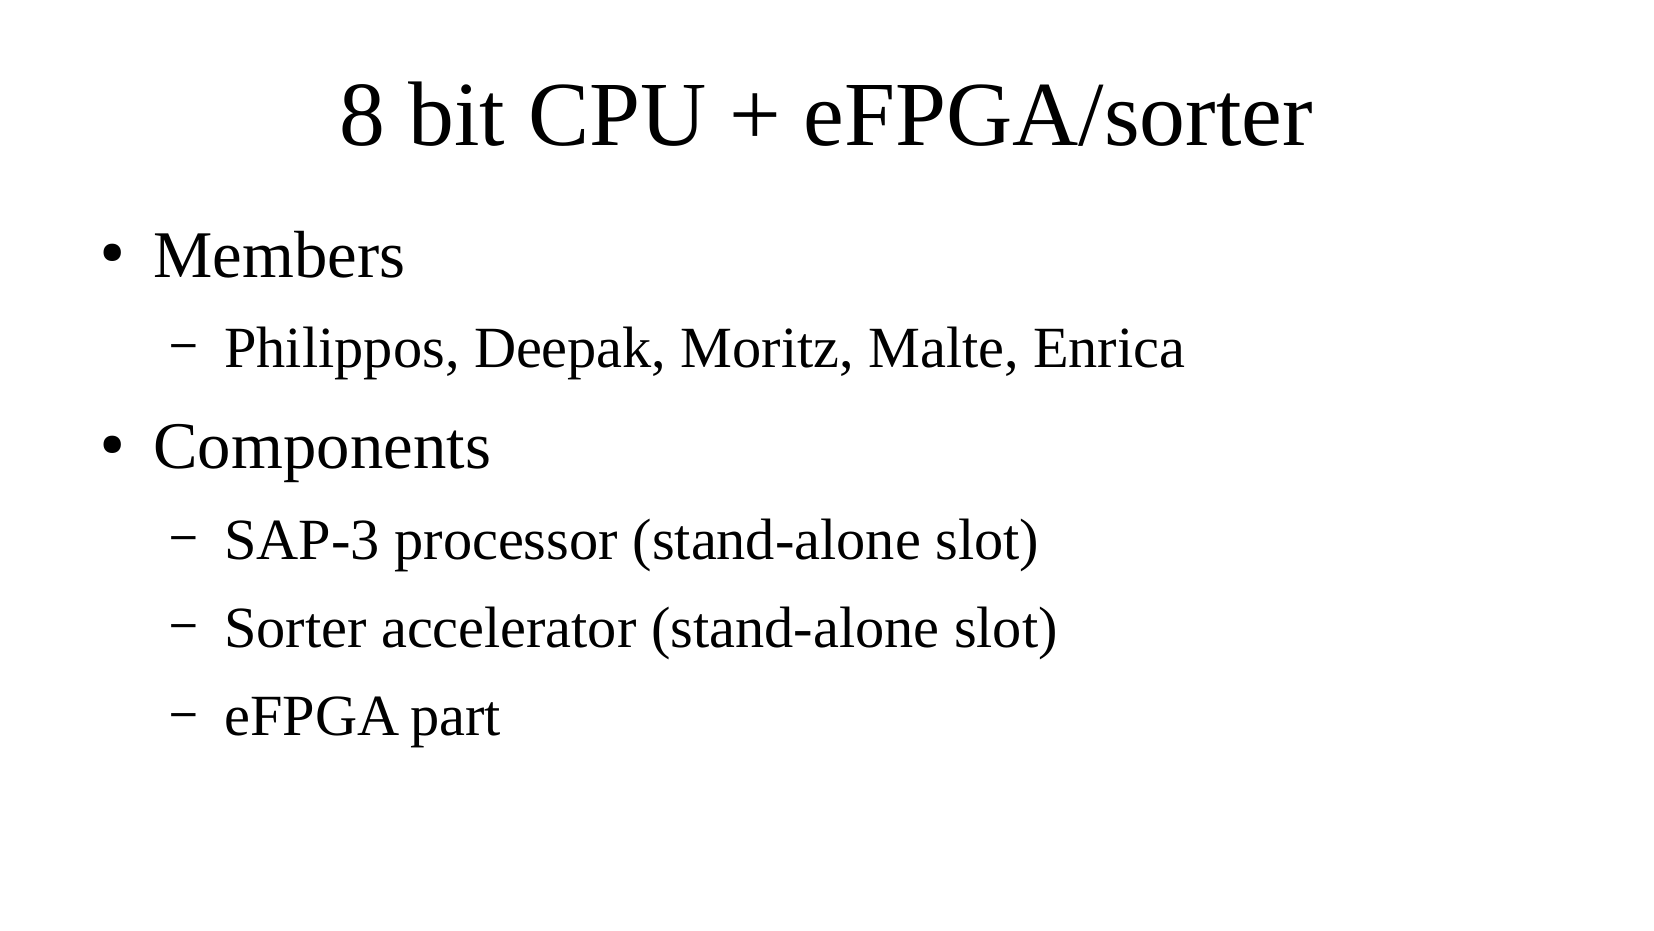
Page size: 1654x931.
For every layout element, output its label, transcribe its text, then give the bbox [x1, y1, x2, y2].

title 8 bit CPU + eFPGA/sorter [82, 37, 1571, 193]
list Members Philippos, Deepak, Moritz, Malte, Enrica Components SAP-3 processor (stand-alone slot) Sorter accelerator (stand-alone slot) eFPGA part [82, 217, 1571, 758]
